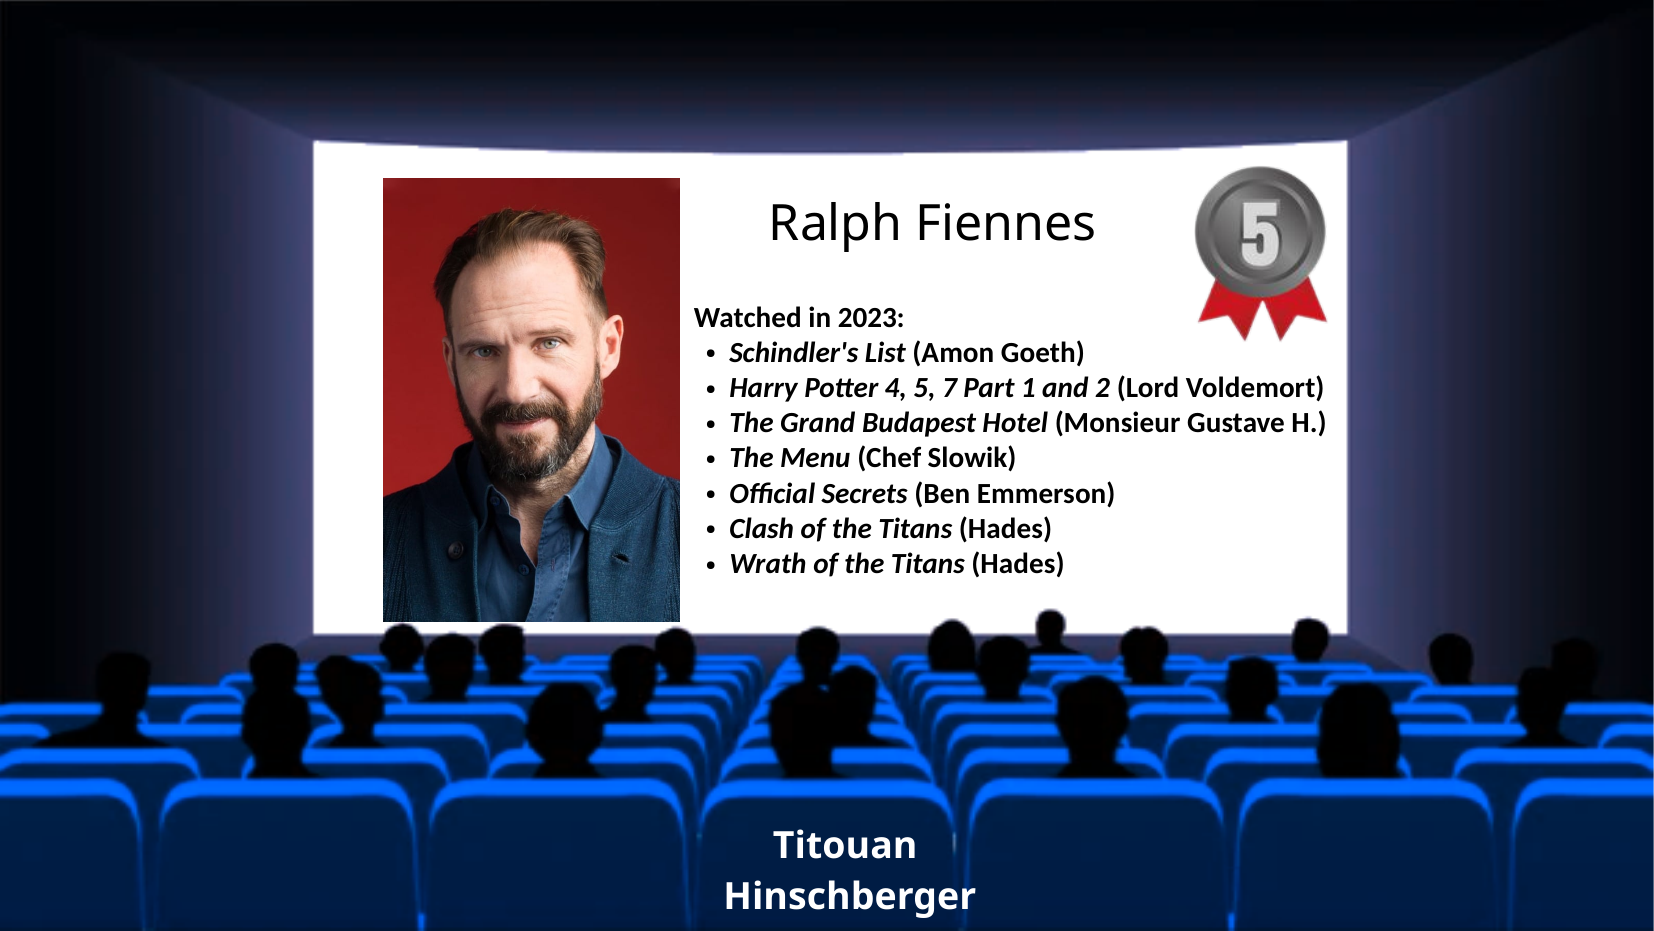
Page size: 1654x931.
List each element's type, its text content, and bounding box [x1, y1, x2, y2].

text_box Ralph Fiennes [680, 179, 1188, 265]
picture [0, 0, 1654, 931]
text_box Watched in 2023: Schindler's List (Amon Goeth) Harry Potter 4, 5, 7 Part 1 and 2 (Lord Voldemort) The Grand Budapest Hotel (Monsieur Gustave H.) The Menu (Chef Slowik) Official Secrets (Ben Emmerson) Clash of the Titans (Hades) Wrath of the Titans (Hades) [680, 265, 1347, 621]
